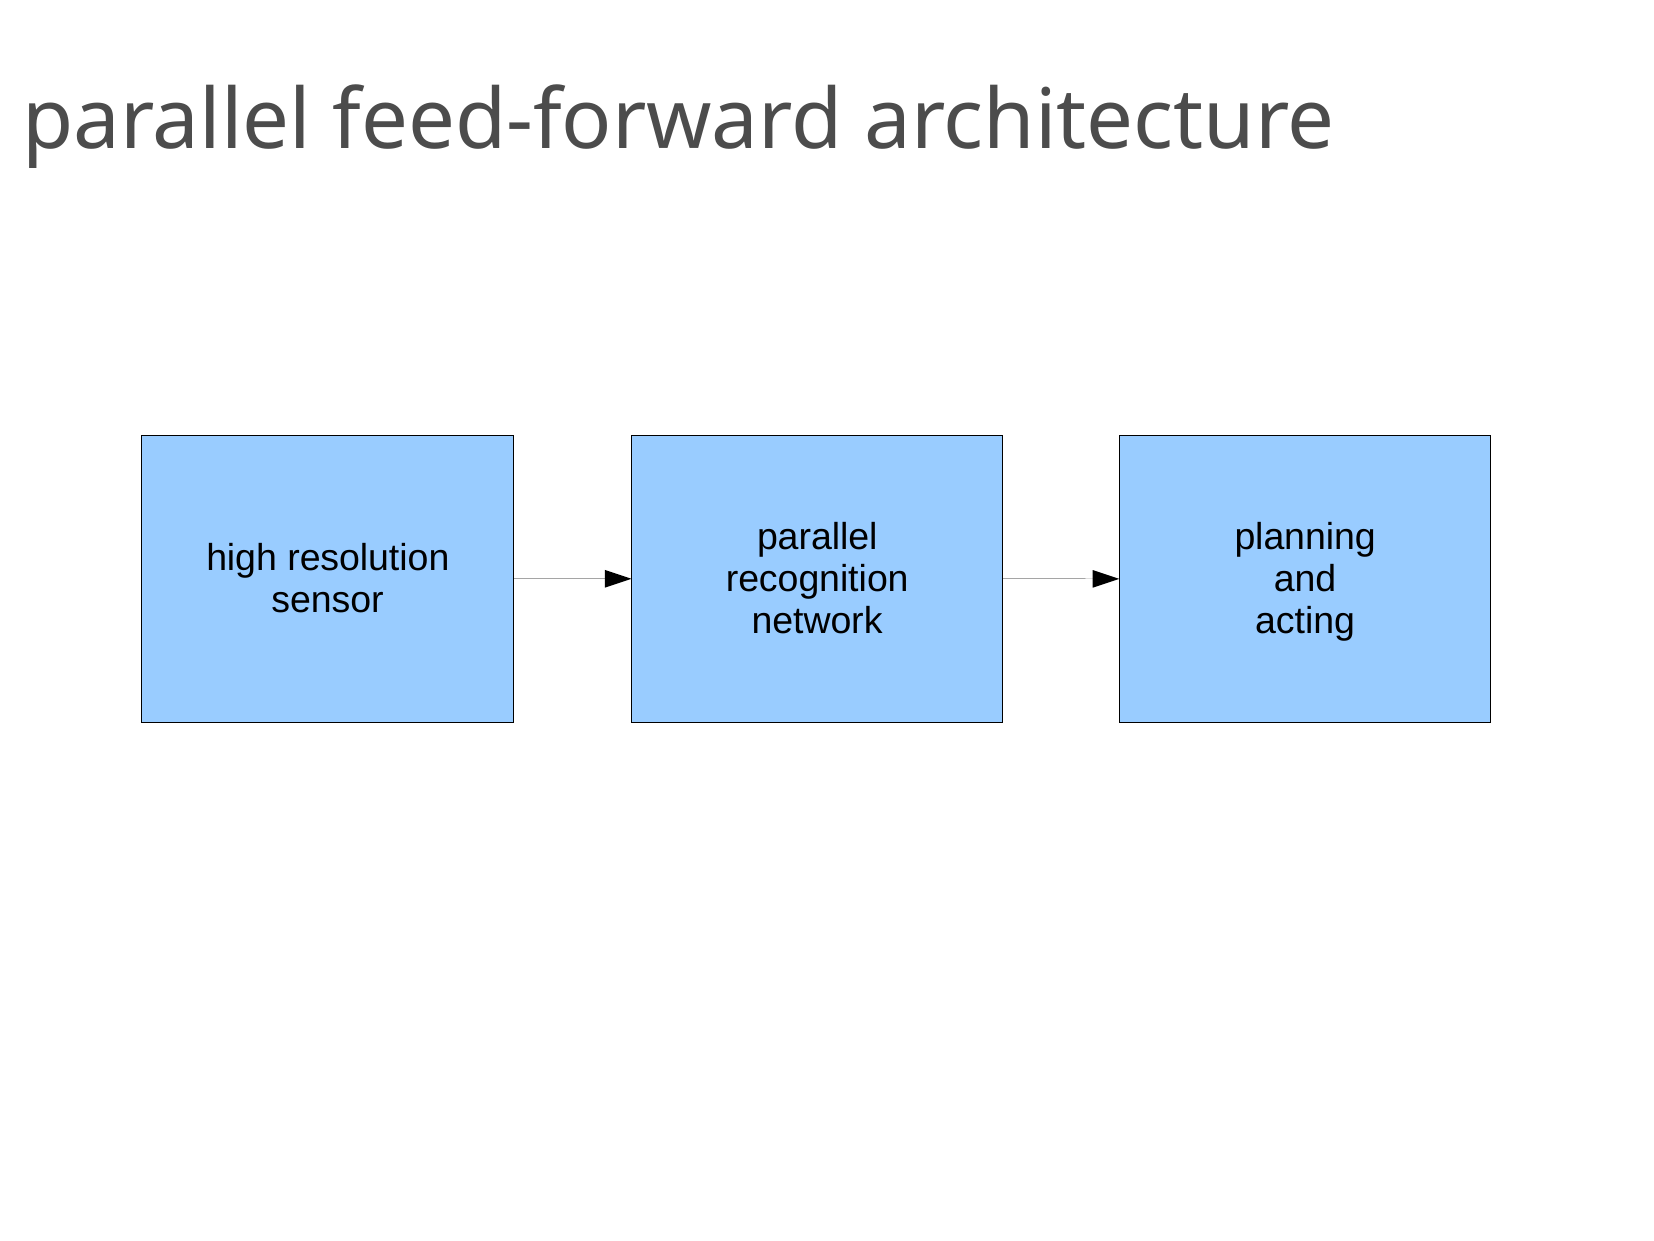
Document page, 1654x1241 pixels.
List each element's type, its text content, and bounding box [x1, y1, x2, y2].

text_box planning and acting [1119, 435, 1491, 723]
text_box parallel recognition network [631, 435, 1003, 723]
text_box high resolution sensor [141, 435, 514, 723]
title parallel feed-forward architecture [22, 19, 1654, 213]
